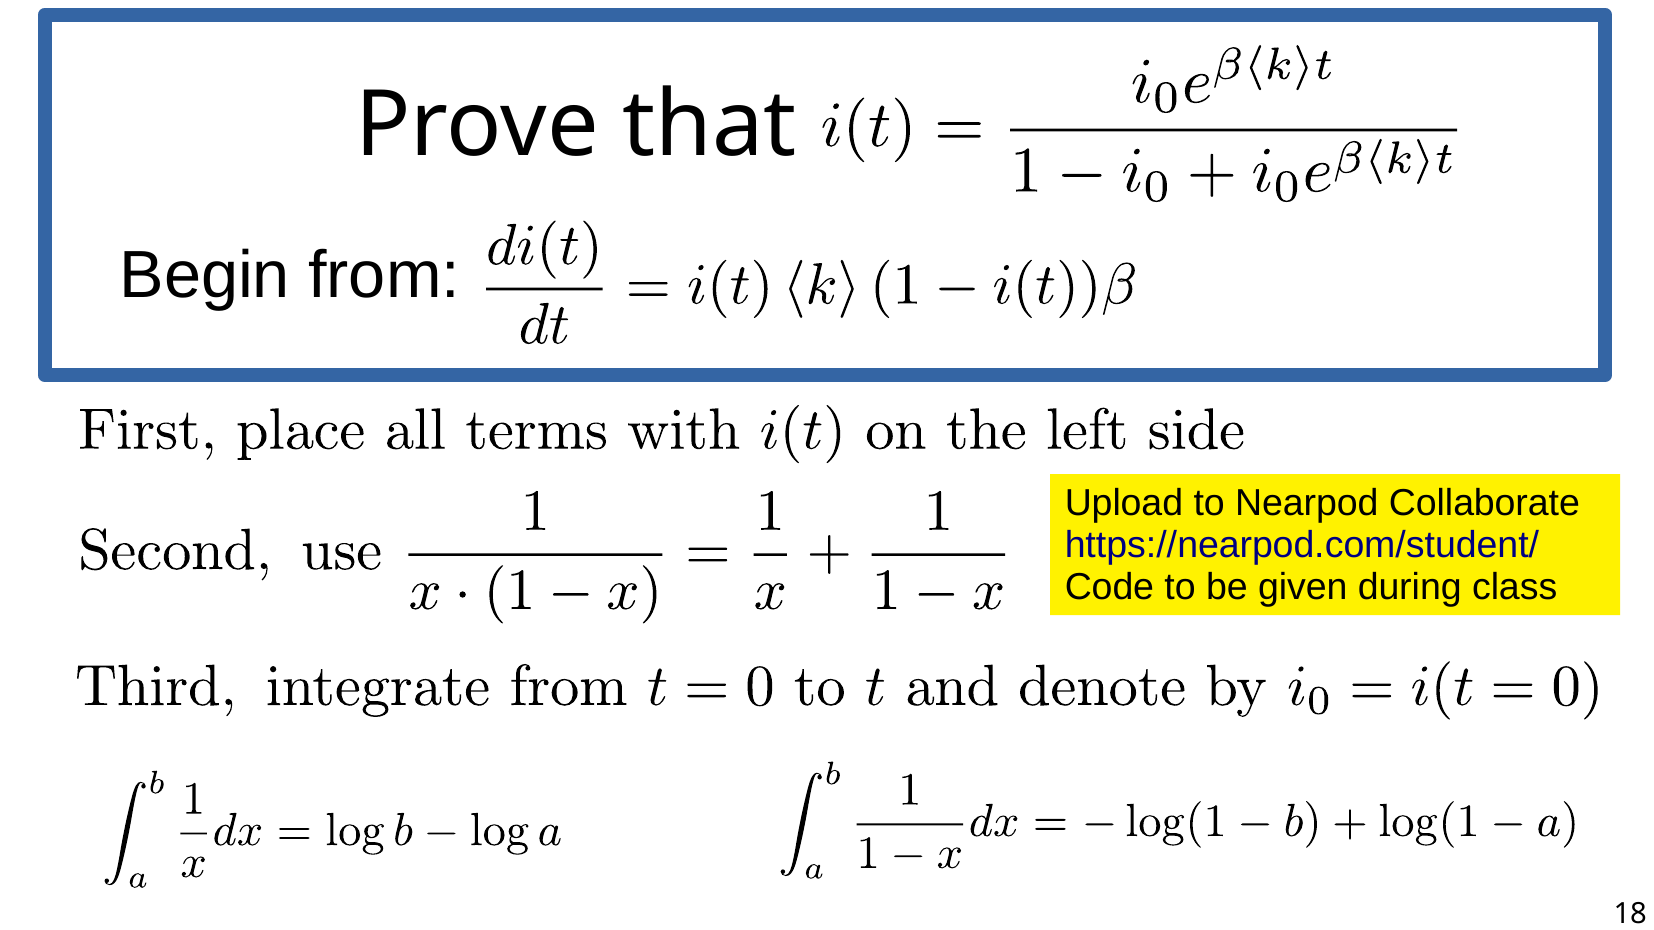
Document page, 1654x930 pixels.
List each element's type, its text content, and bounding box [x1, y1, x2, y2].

text_box [78, 490, 1006, 624]
text_box Upload to Nearpod Collaborate https://nearpod.com/student/ Code to be given during class [1050, 474, 1621, 616]
text_box [74, 661, 1604, 720]
text_box Begin from: [105, 230, 481, 320]
title Prove that [109, 60, 820, 180]
text_box [486, 220, 1138, 345]
picture [101, 770, 563, 888]
text_box [820, 44, 1458, 203]
picture [778, 761, 1580, 879]
text_box [78, 404, 1245, 464]
